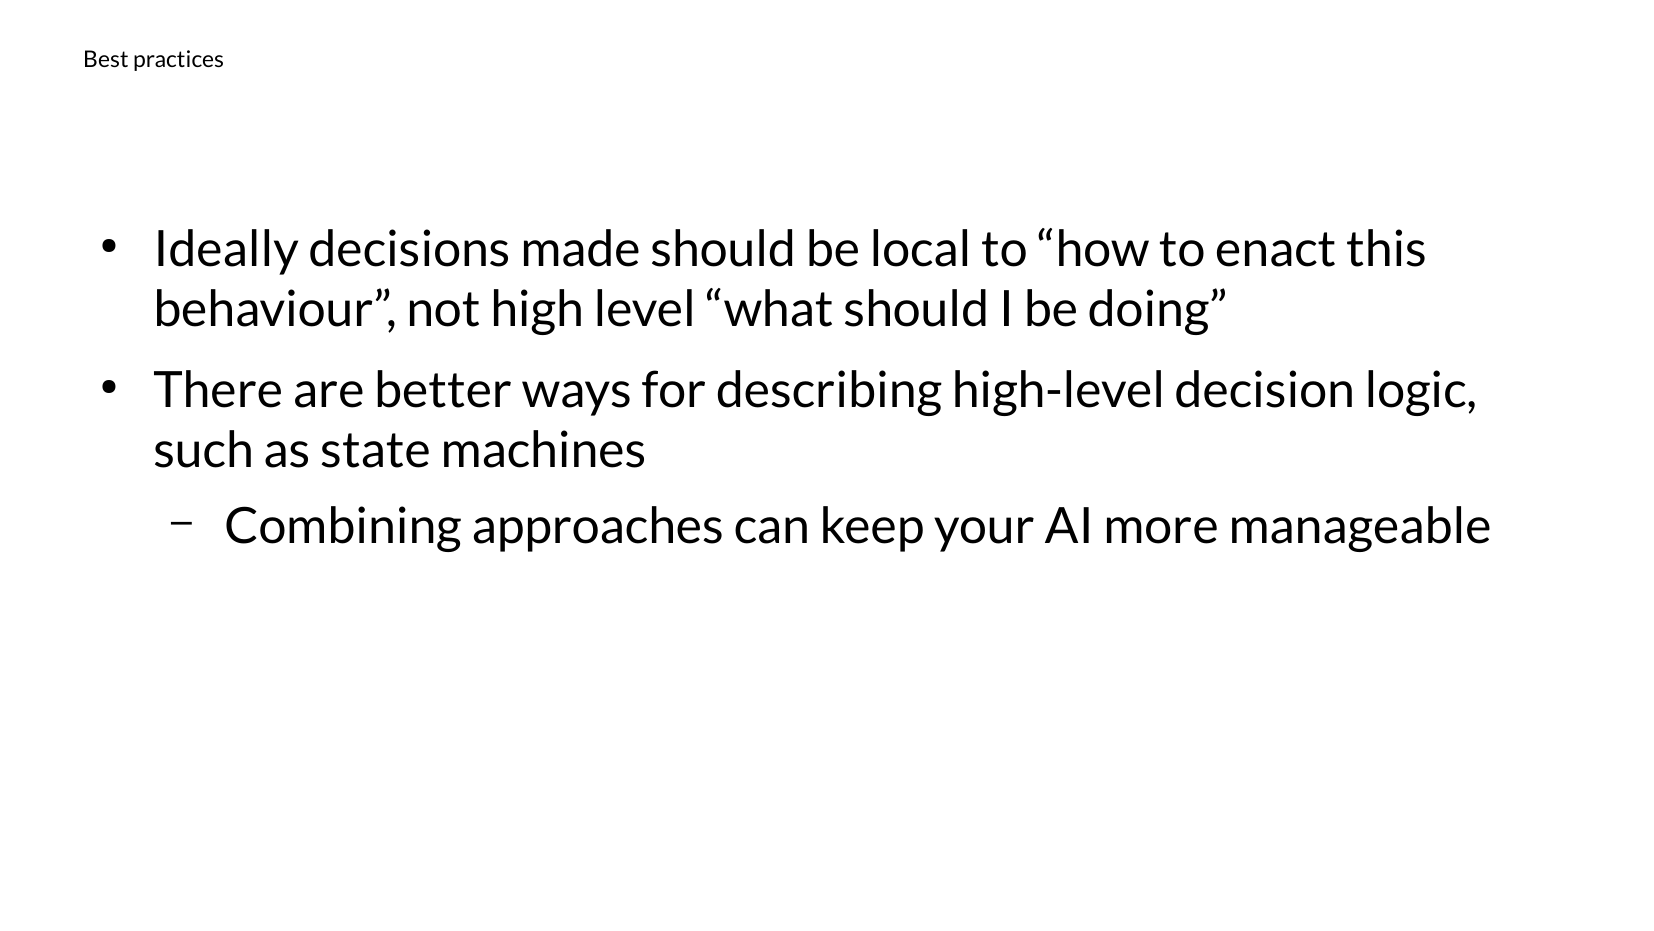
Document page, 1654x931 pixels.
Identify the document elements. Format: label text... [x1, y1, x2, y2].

title Best practices [83, 0, 1571, 119]
list Ideally decisions made should be local to “how to enact this behaviour”, not high level “what should I be doing” There are better ways for describing high-level decision logic, such as state machines Combining approaches can keep your AI more manageable [82, 217, 1571, 839]
